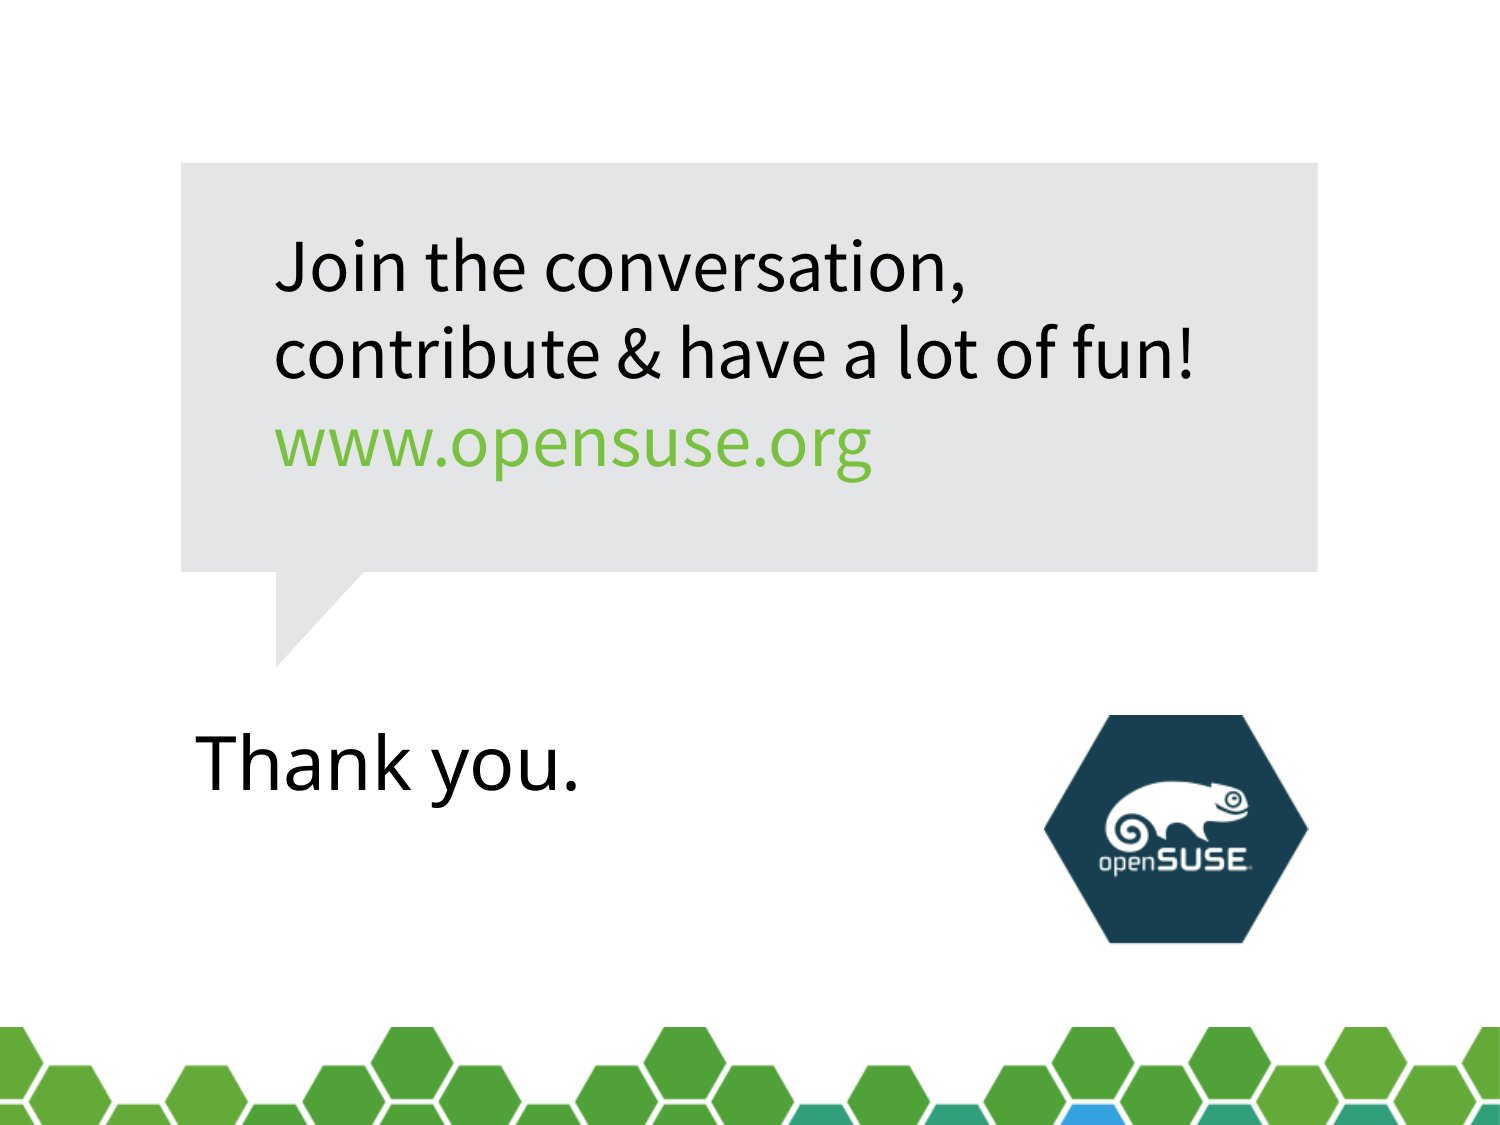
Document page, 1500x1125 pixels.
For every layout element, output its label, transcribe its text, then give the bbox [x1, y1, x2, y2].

text_box Join the conversation, contribute & have a lot of fun! www.opensuse.org [259, 213, 1334, 609]
picture [0, 1027, 1500, 1125]
picture [1044, 715, 1309, 945]
